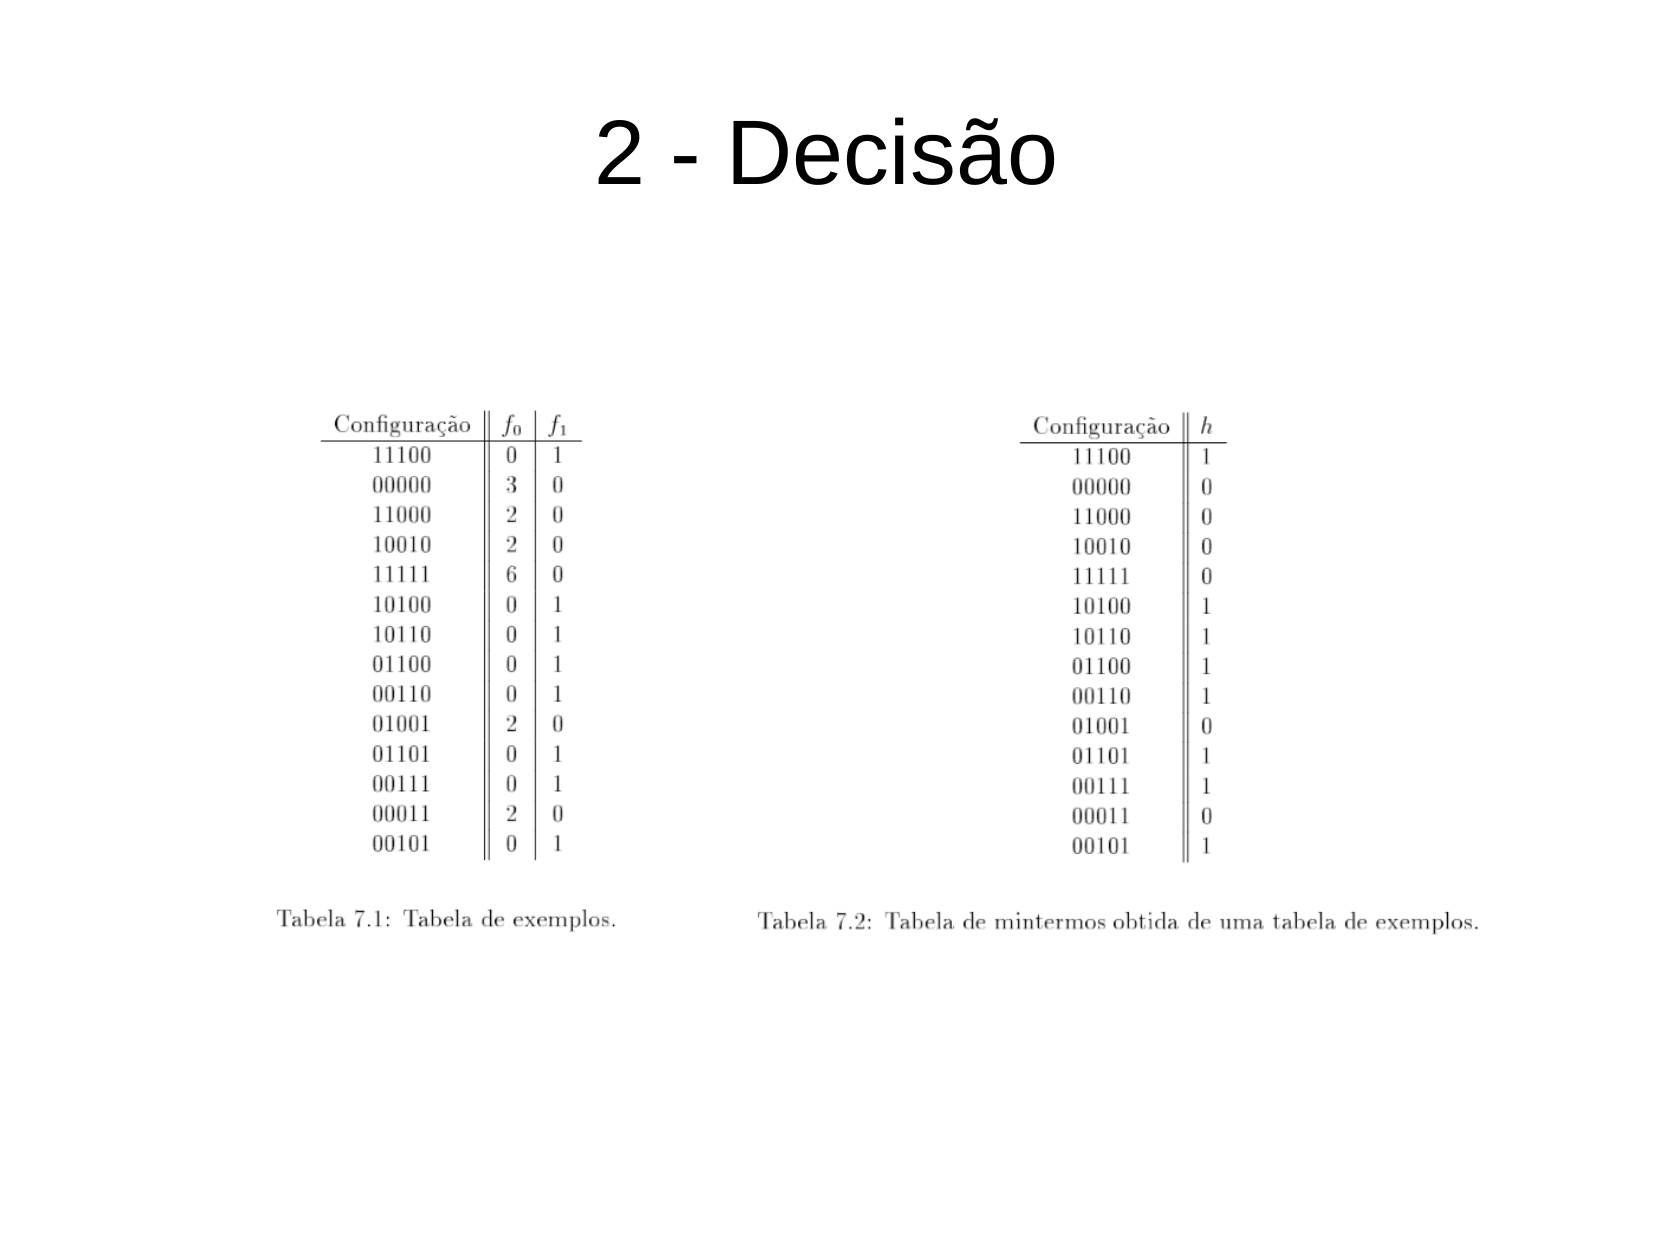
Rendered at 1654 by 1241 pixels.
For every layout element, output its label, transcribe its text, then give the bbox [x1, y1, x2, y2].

picture [706, 363, 1512, 957]
title 2 - Decisão [82, 49, 1571, 257]
picture [212, 372, 658, 957]
